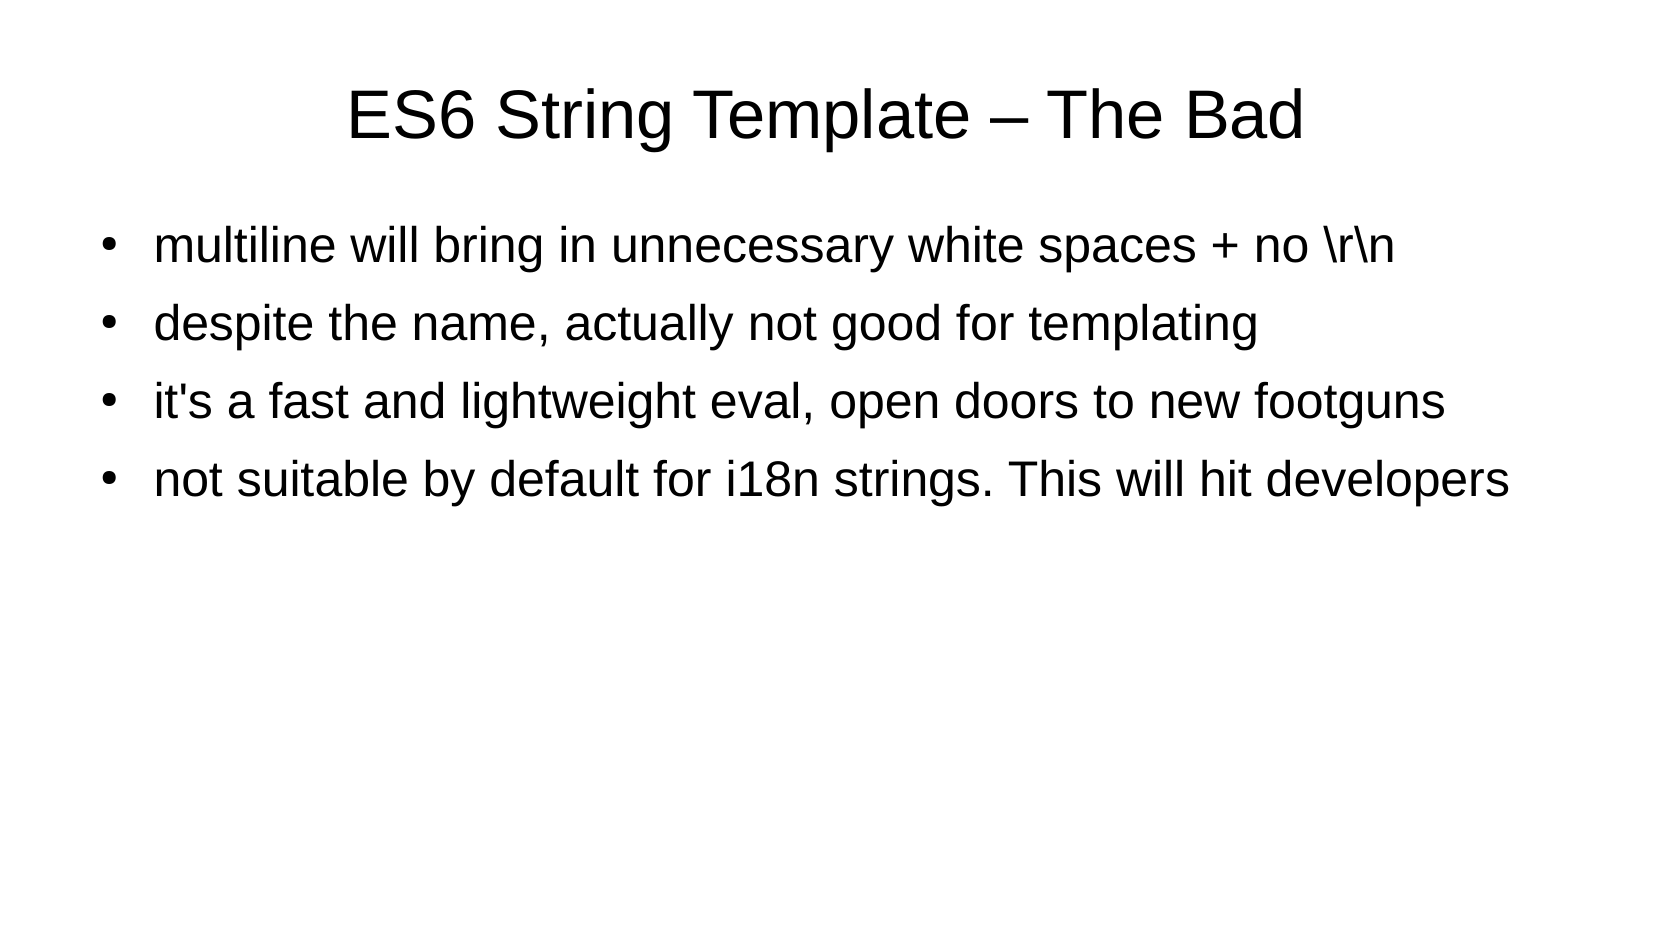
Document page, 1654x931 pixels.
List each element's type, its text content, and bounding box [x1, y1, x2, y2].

title ES6 String Template – The Bad [82, 37, 1571, 193]
list multiline will bring in unnecessary white spaces + no \r\n despite the name, actually not good for templating it's a fast and lightweight eval, open doors to new footguns not suitable by default for i18n strings. This will hit developers [82, 217, 1571, 758]
